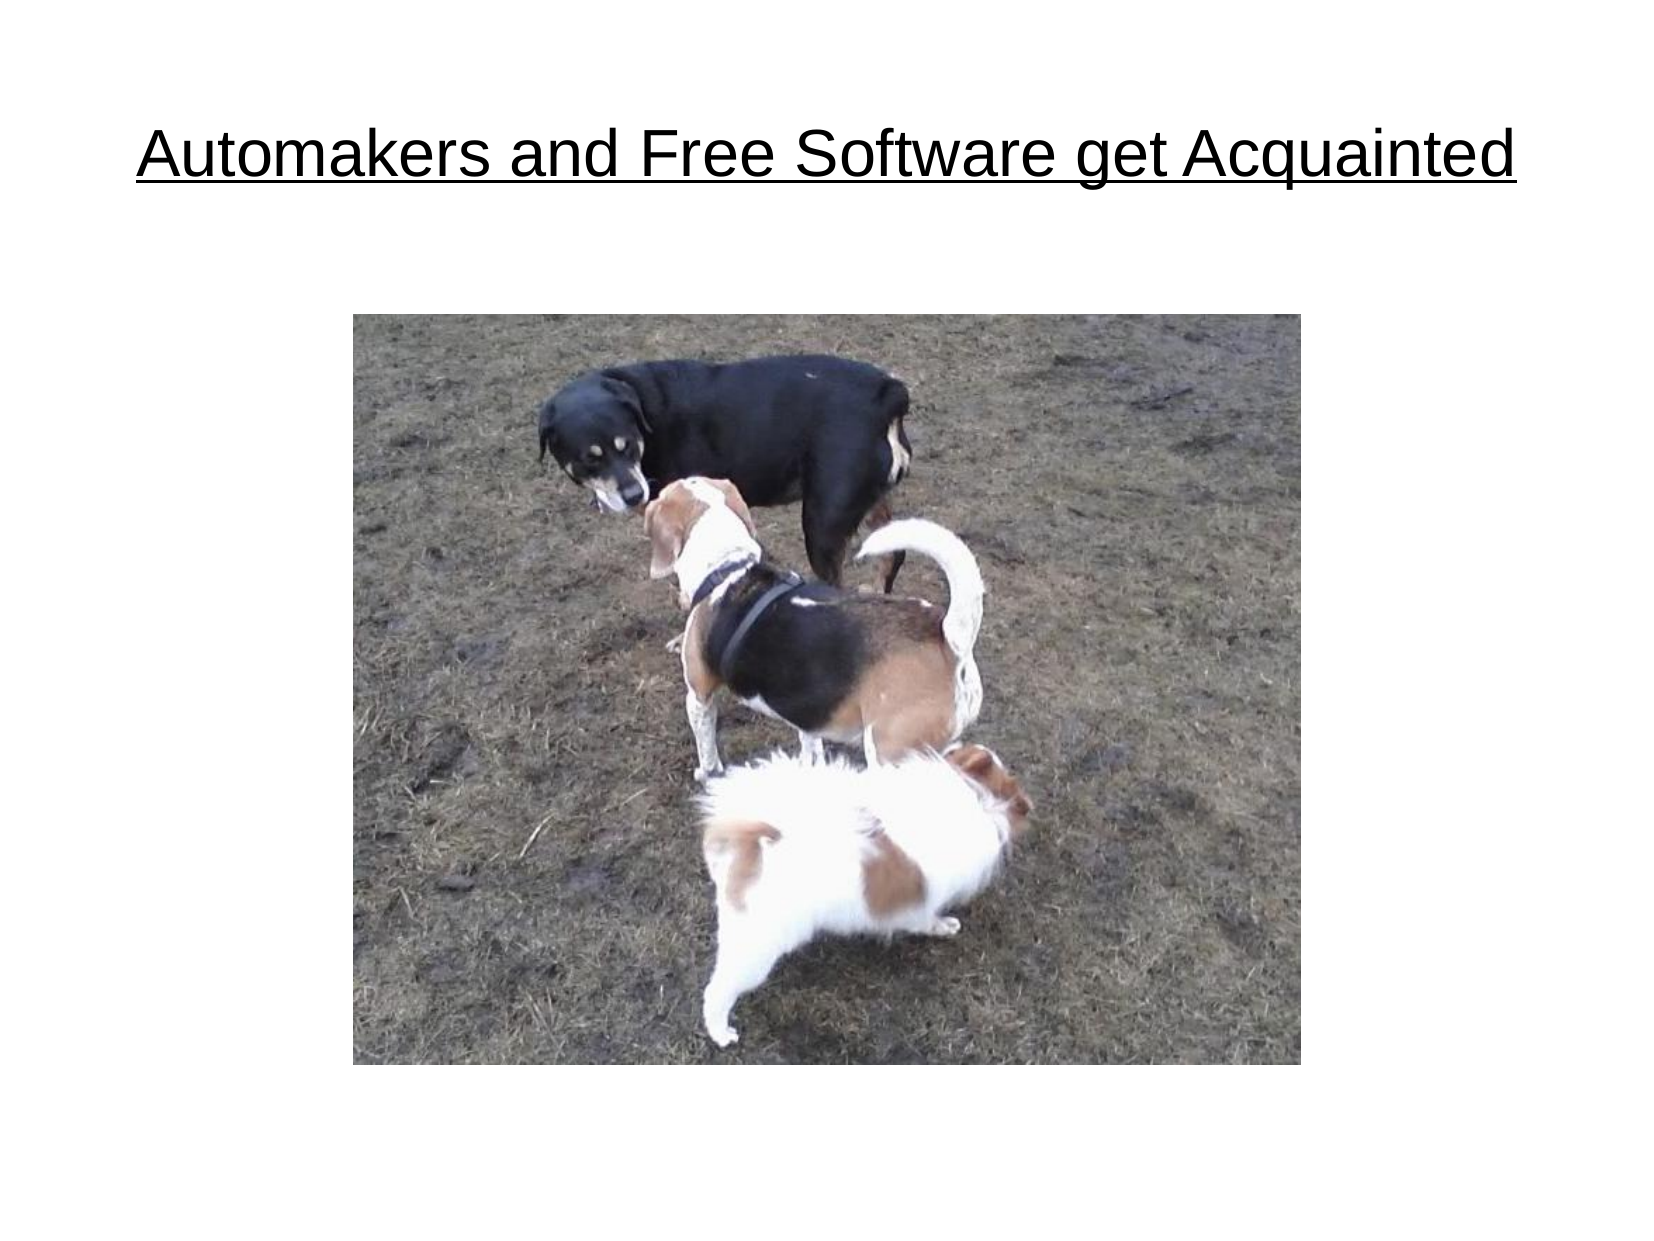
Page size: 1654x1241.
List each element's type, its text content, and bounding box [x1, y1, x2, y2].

picture [353, 314, 1301, 1066]
title Automakers and Free Software get Acquainted [82, 49, 1571, 257]
